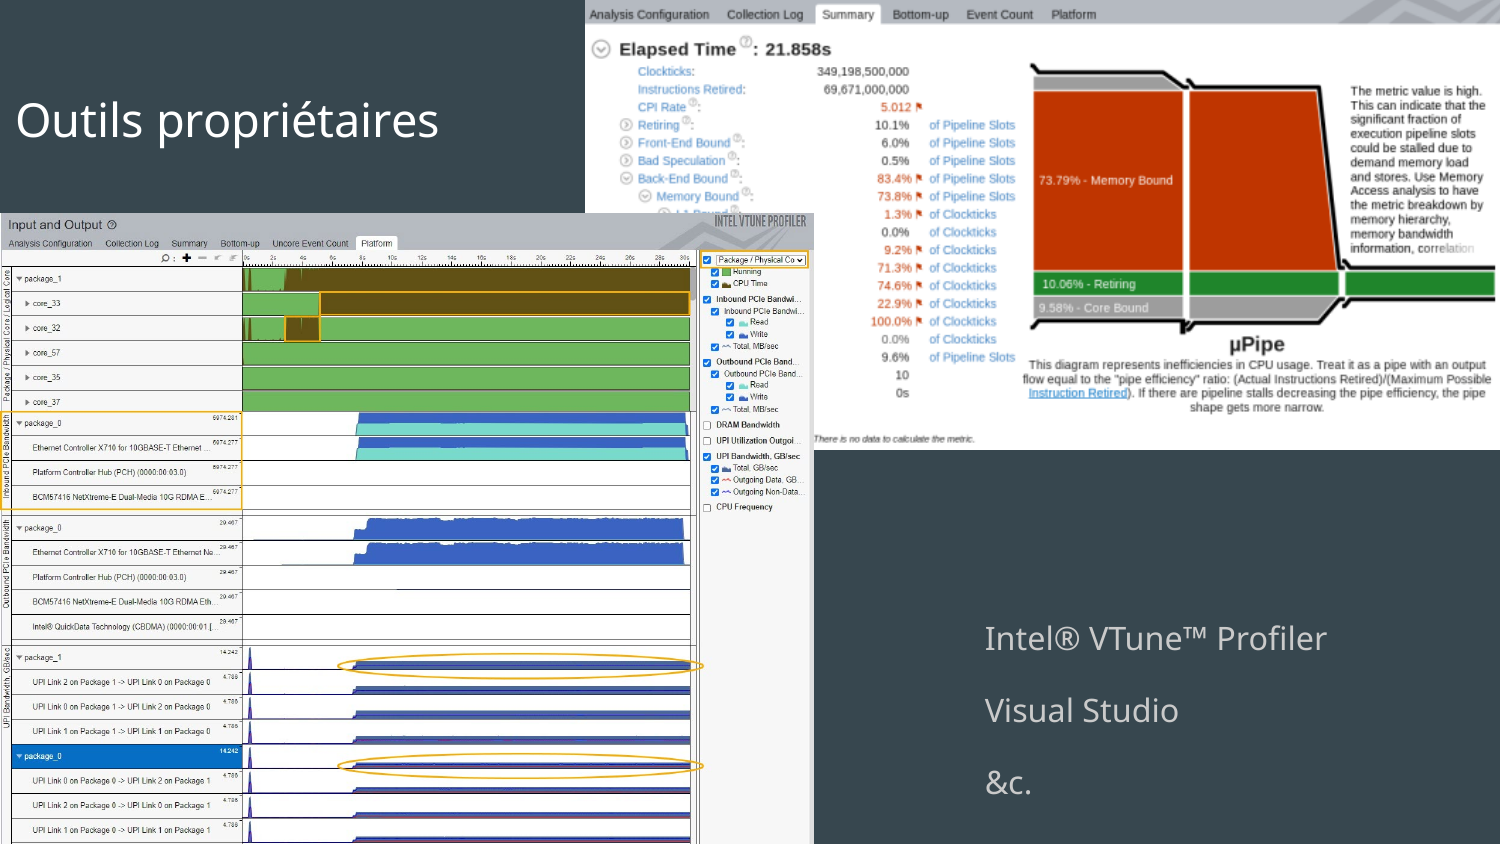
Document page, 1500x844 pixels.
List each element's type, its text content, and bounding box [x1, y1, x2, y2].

list Intel® VTune™ Profiler Visual Studio &c. [969, 594, 1408, 820]
picture [0, 0, 1500, 844]
title Outils propriétaires [0, 72, 585, 167]
